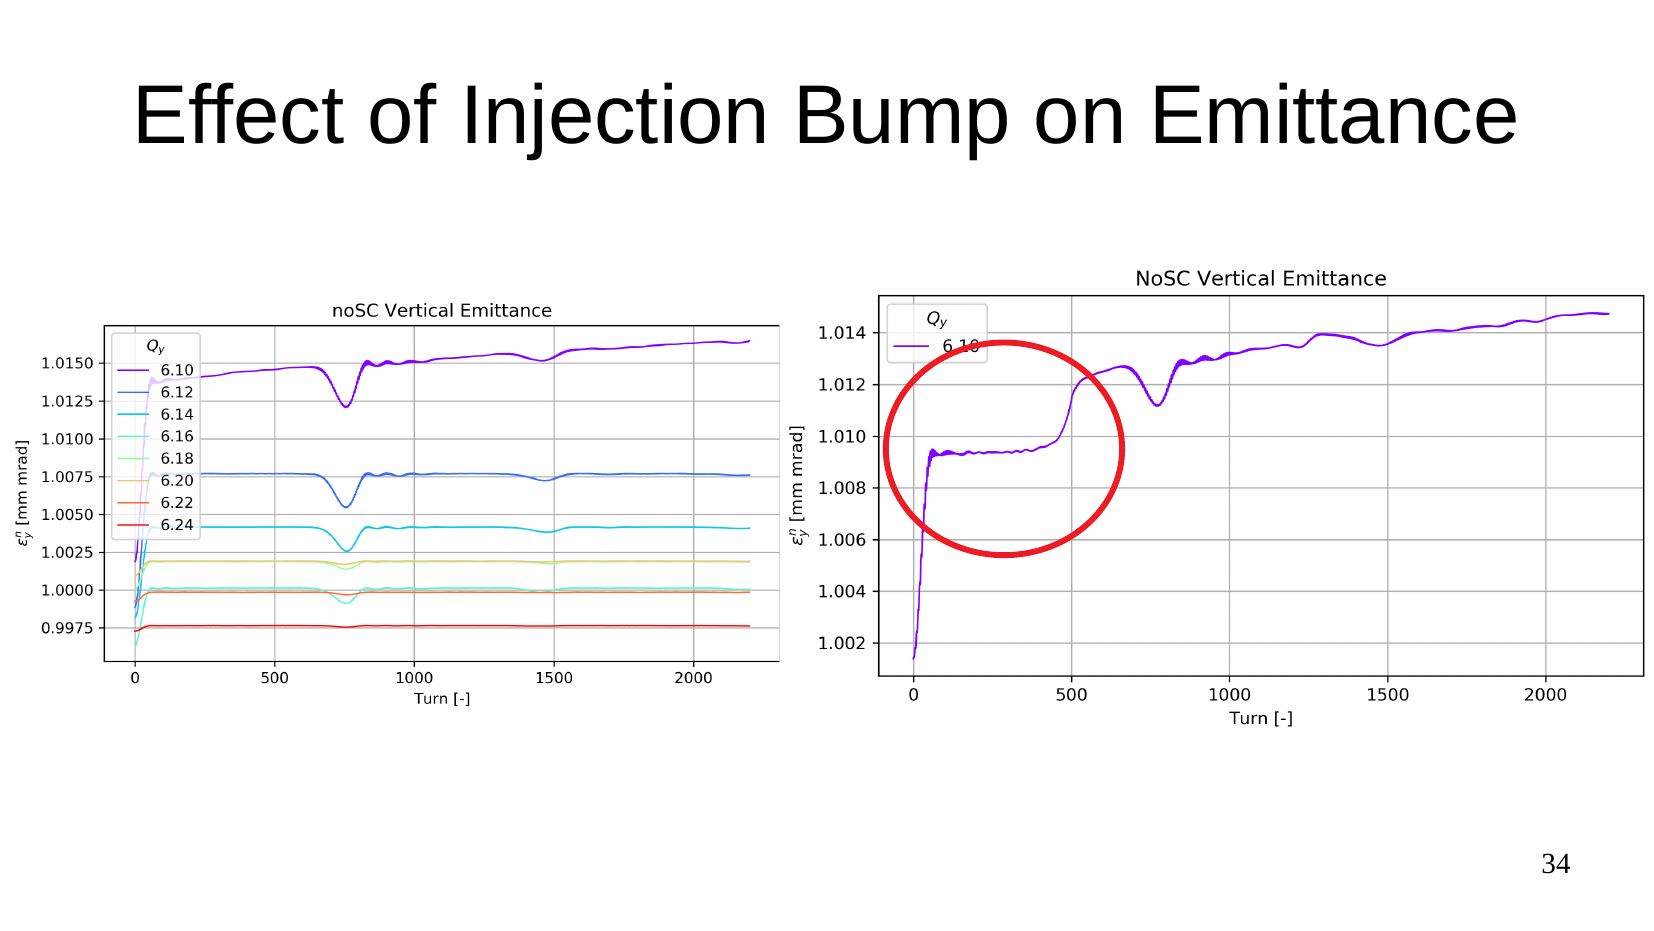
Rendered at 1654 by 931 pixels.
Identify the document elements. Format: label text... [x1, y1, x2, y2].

picture [11, 236, 1654, 730]
title Effect of Injection Bump on Emittance [82, 37, 1571, 193]
